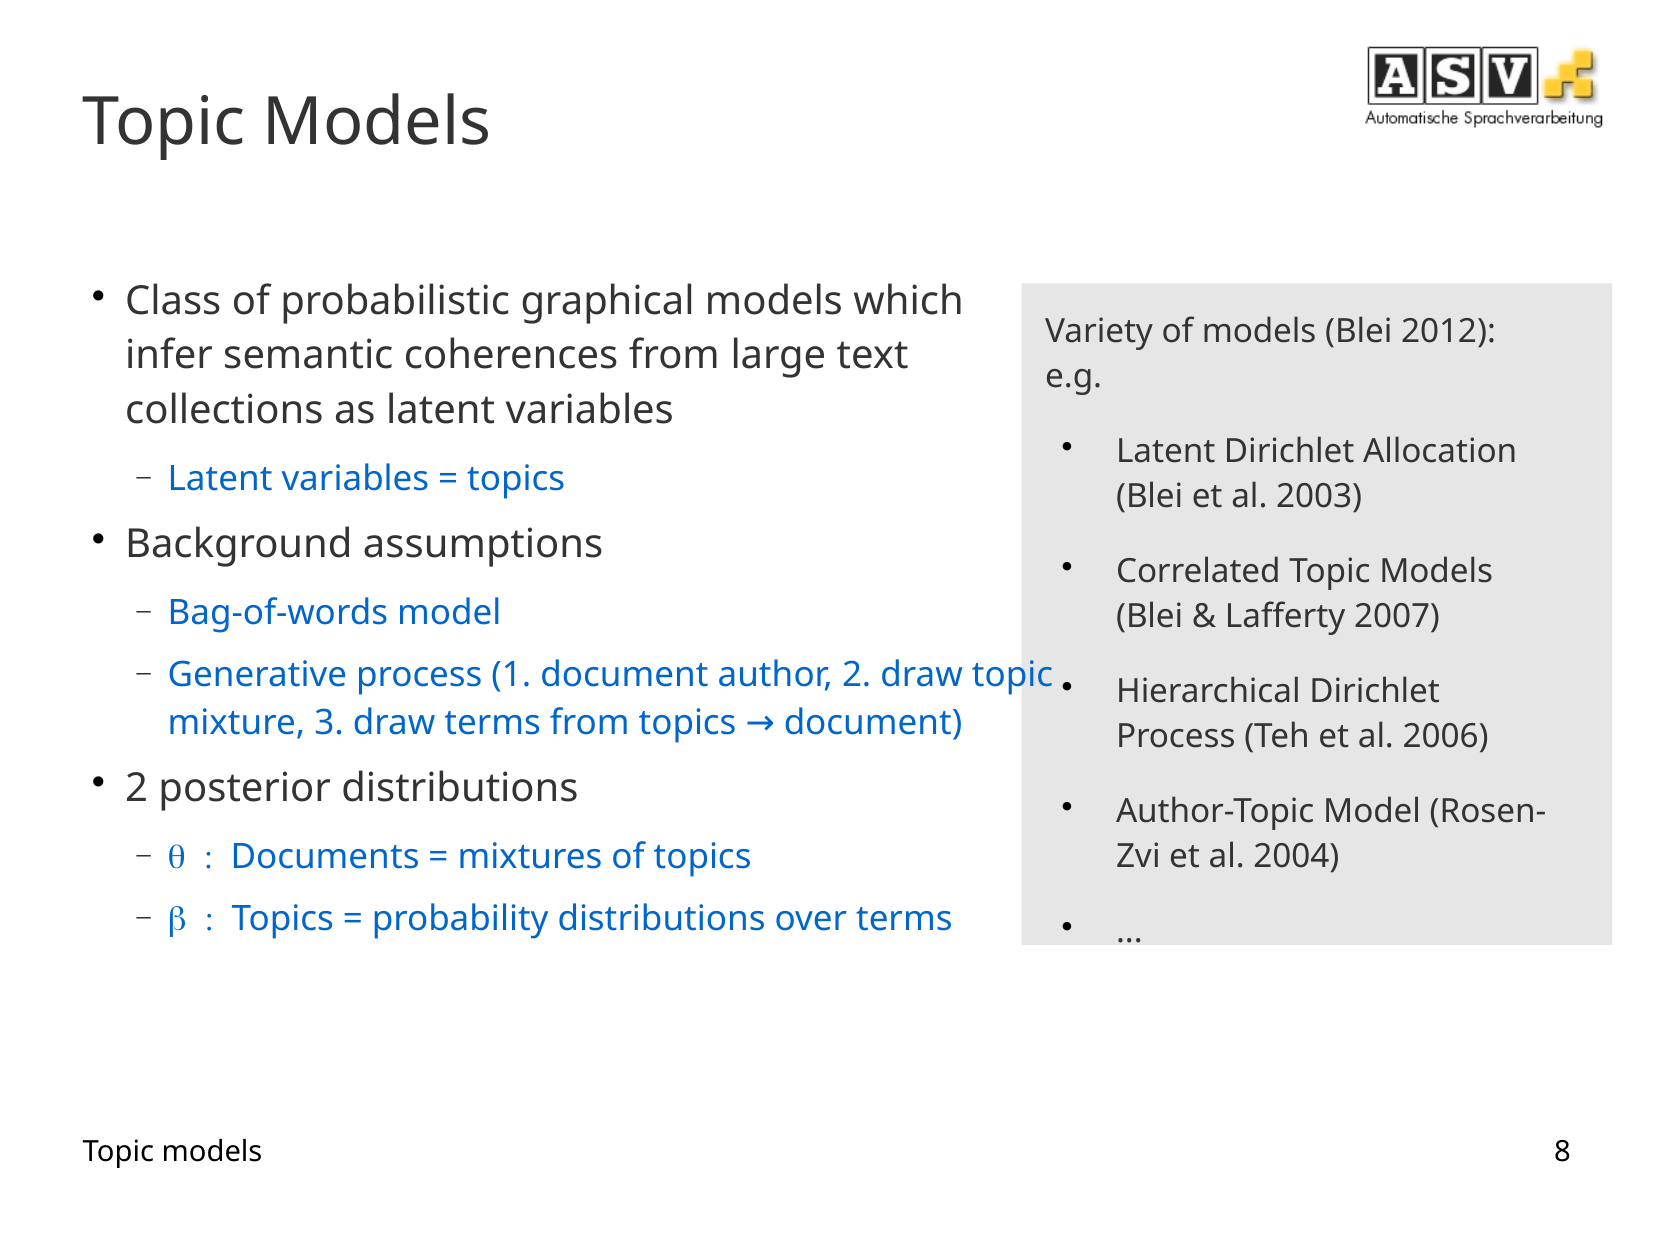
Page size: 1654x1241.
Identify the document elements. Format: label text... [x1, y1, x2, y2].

title Topic Models [82, 49, 1347, 189]
list Variety of models (Blei 2012): e.g. Latent Dirichlet Allocation (Blei et al. 2003) Correlated Topic Models (Blei & Lafferty 2007) Hierarchical Dirichlet Process (Teh et al. 2006) Author-Topic Model (Rosen-Zvi et al. 2004) ... [1045, 307, 1556, 1027]
list Class of probabilistic graphical models which infer semantic coherences from large text collections as latent variables Latent variables = topics Background assumptions Bag-of-words model Generative process (1. document author, 2. draw topic mixture, 3. draw terms from topics → document) 2 posterior distributions  : Documents = mixtures of topics  : Topics = probability distributions over terms [82, 271, 1063, 991]
picture [1364, 43, 1605, 129]
text_box [1063, 283, 1613, 945]
